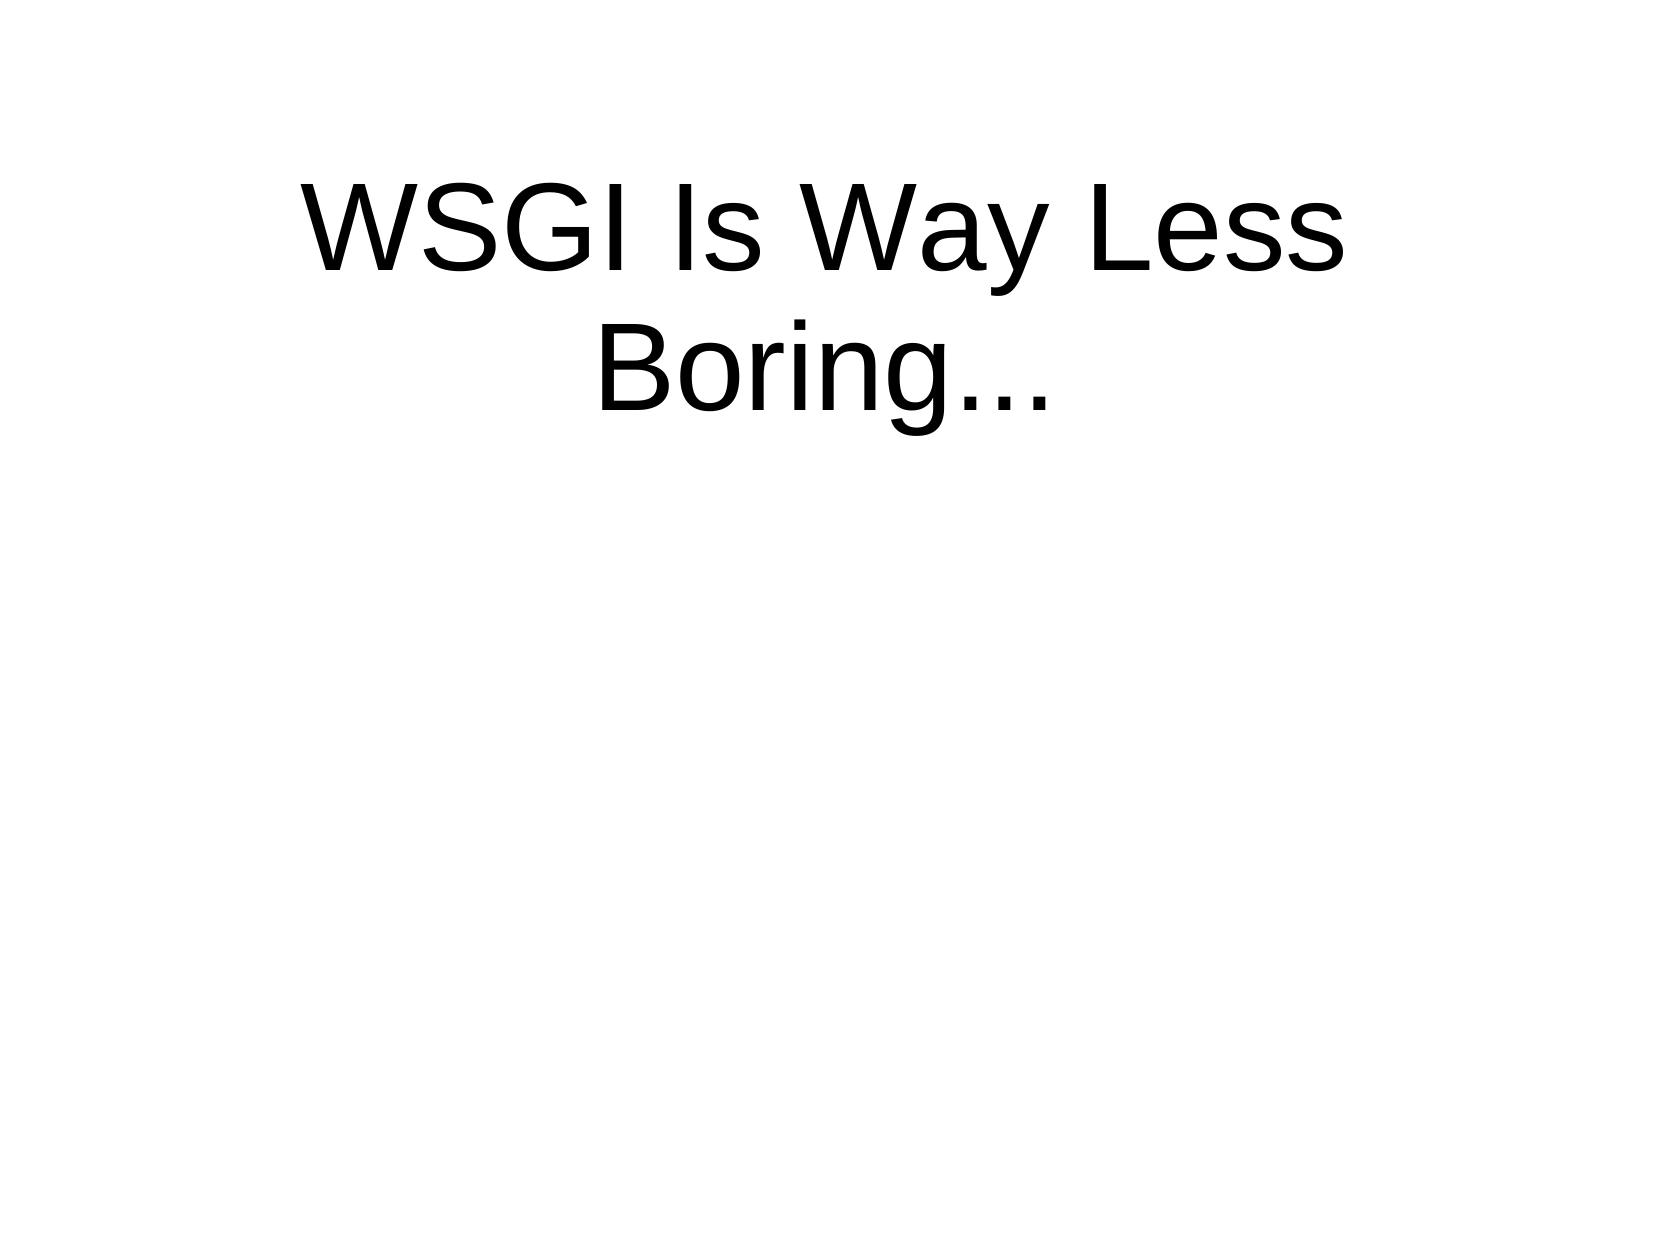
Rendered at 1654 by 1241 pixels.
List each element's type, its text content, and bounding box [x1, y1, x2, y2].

text_box WSGI Is Way Less Boring... [37, 150, 1613, 305]
